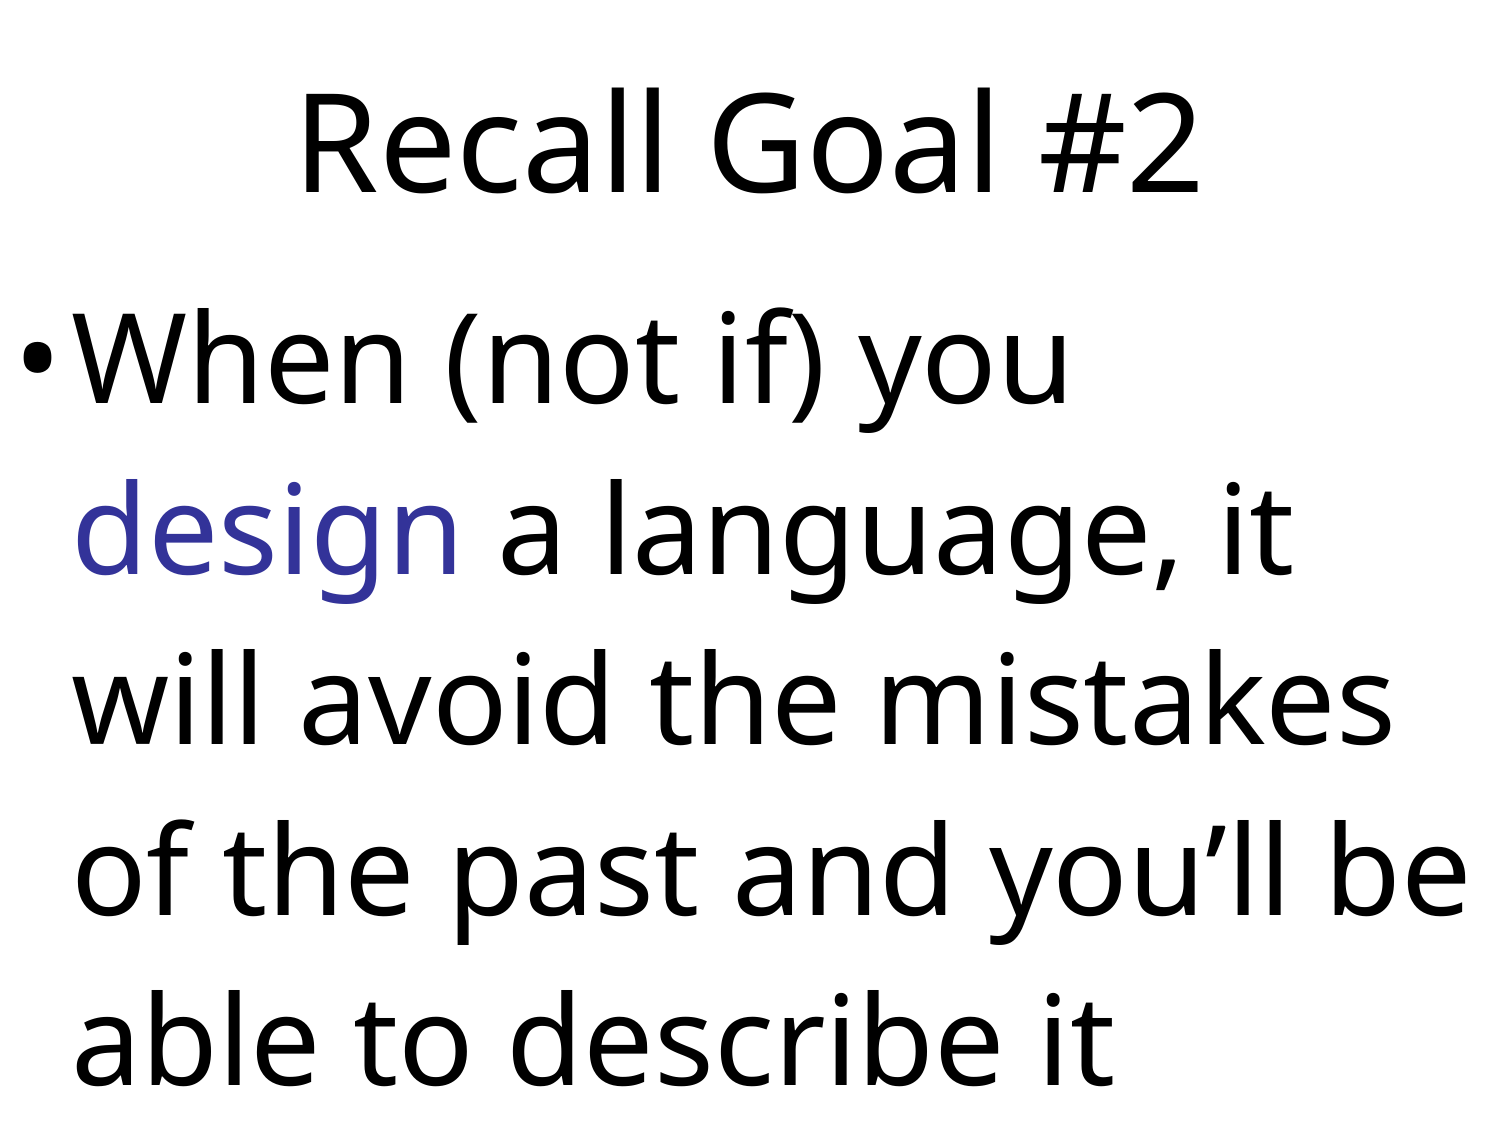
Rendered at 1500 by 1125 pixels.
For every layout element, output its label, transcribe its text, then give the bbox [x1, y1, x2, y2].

list When (not if) you design a language, it will avoid the mistakes of the past and you’ll be able to describe it formally [0, 262, 1500, 1125]
title Recall Goal #2 [75, 45, 1426, 233]
